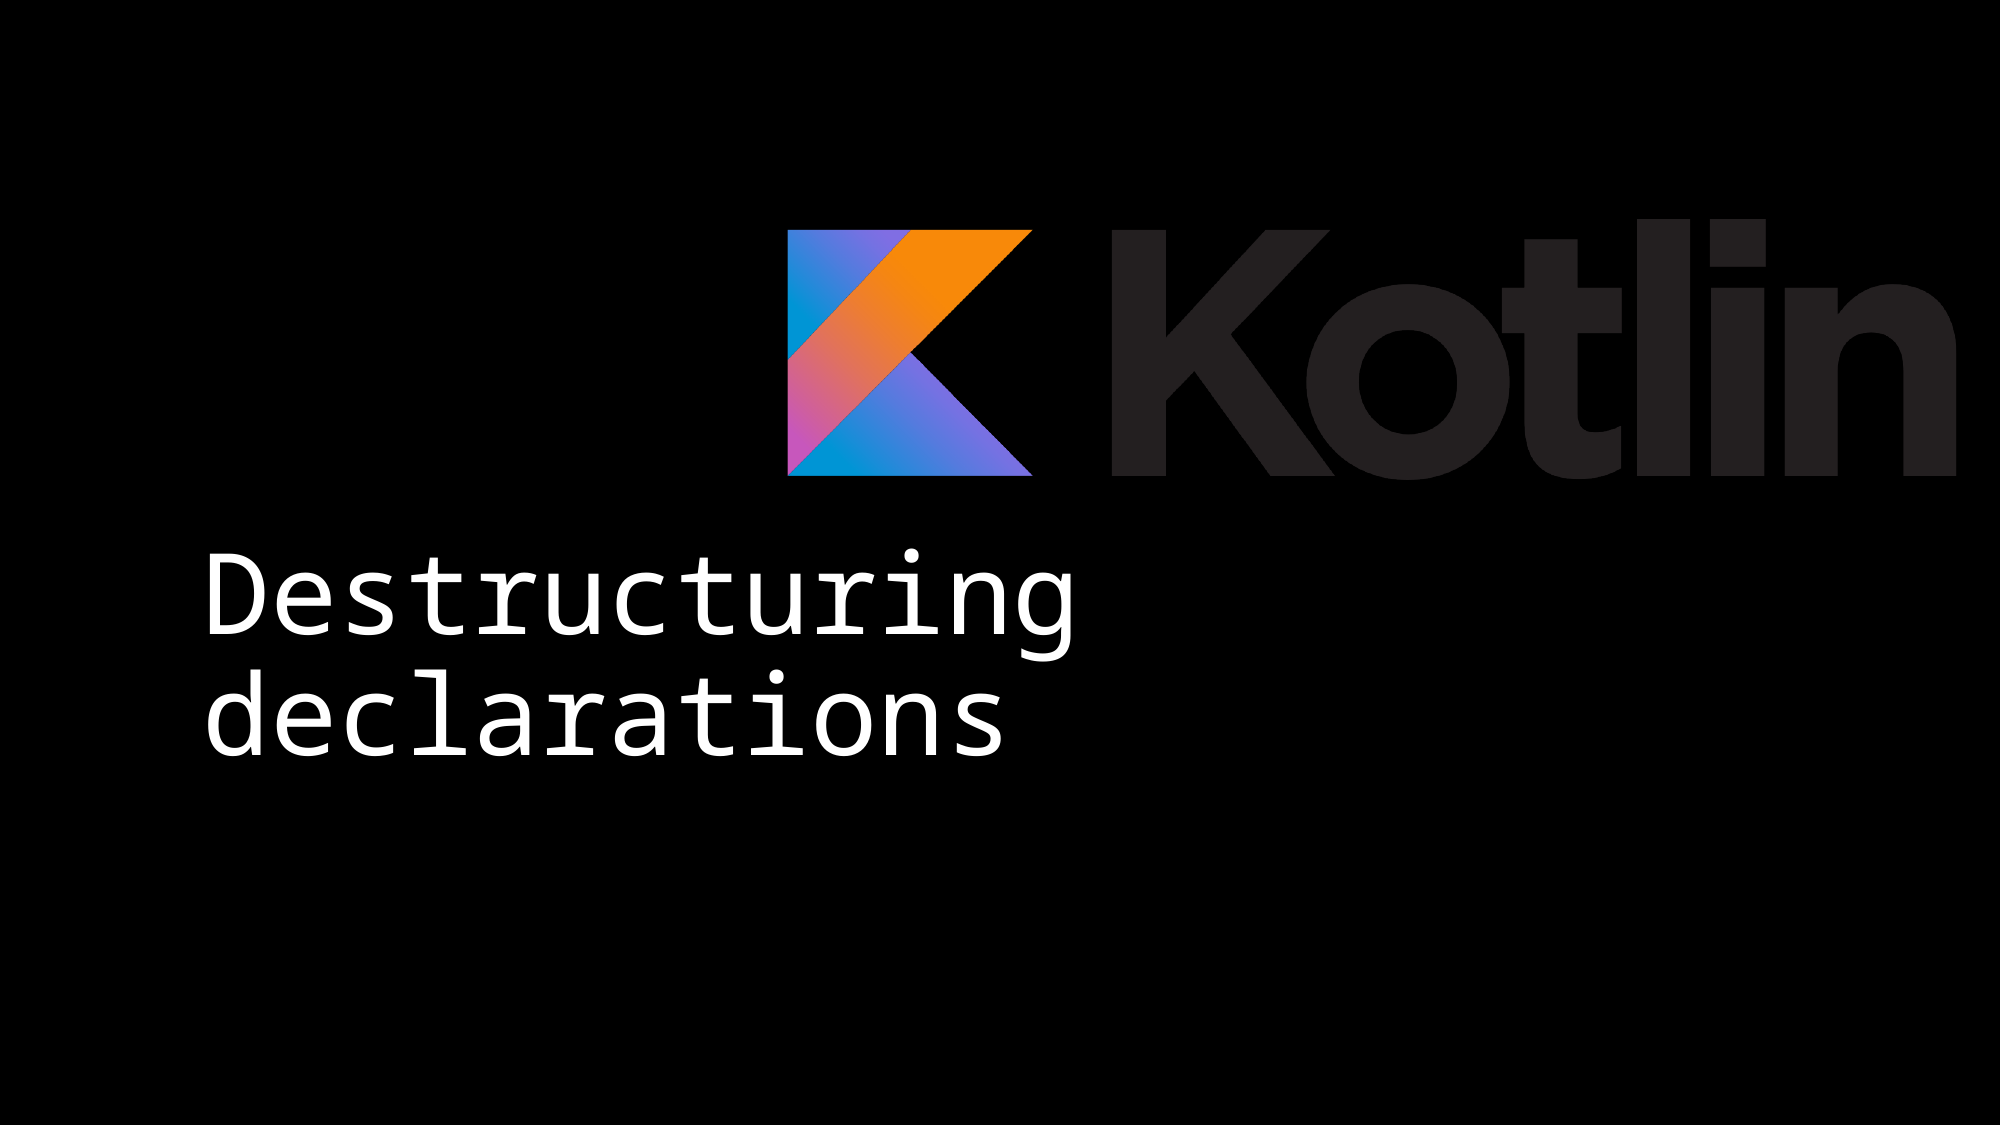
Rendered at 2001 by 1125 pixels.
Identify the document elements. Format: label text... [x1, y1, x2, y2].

picture [787, 219, 1957, 480]
title Destructuring declarations [187, 337, 1813, 788]
